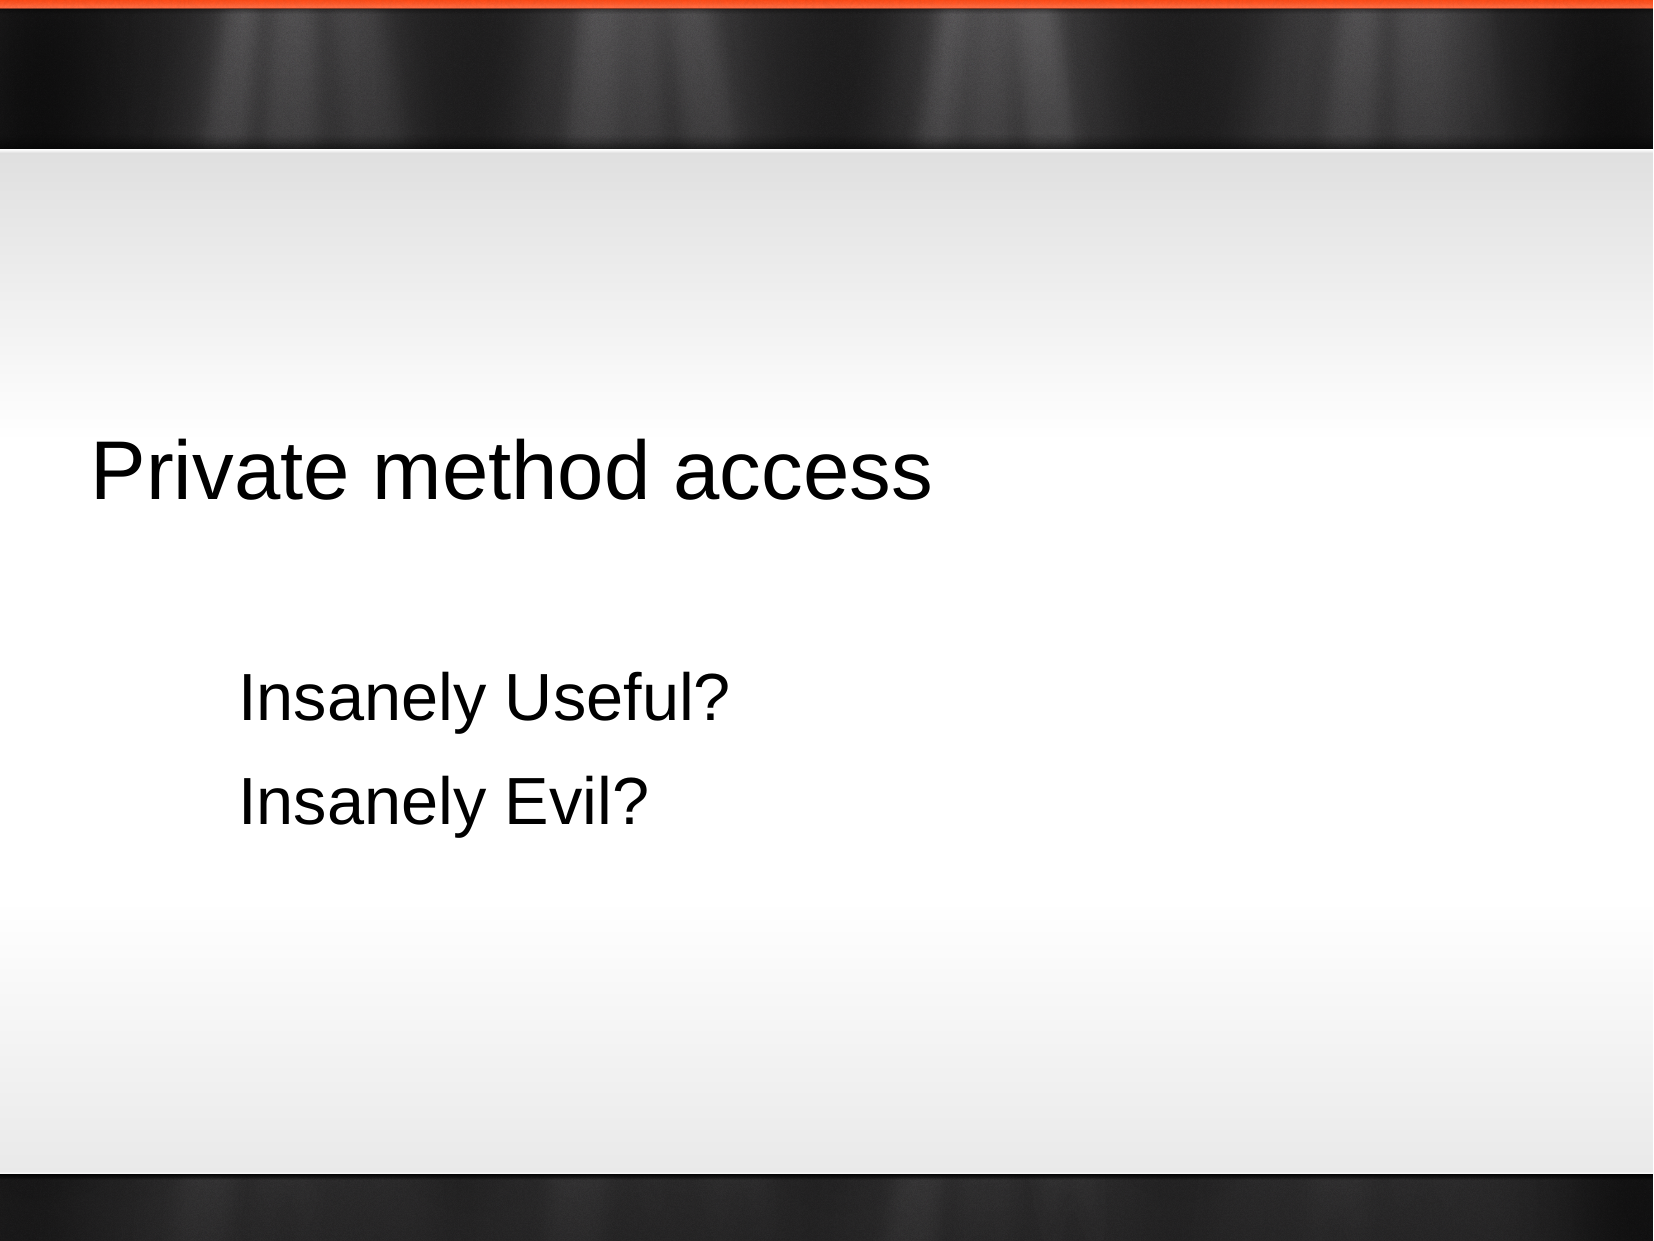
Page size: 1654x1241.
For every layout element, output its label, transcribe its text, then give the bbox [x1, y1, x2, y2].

list Private method access Insanely Useful? Insanely Evil? [90, 208, 1653, 1055]
picture [0, 0, 1653, 1241]
